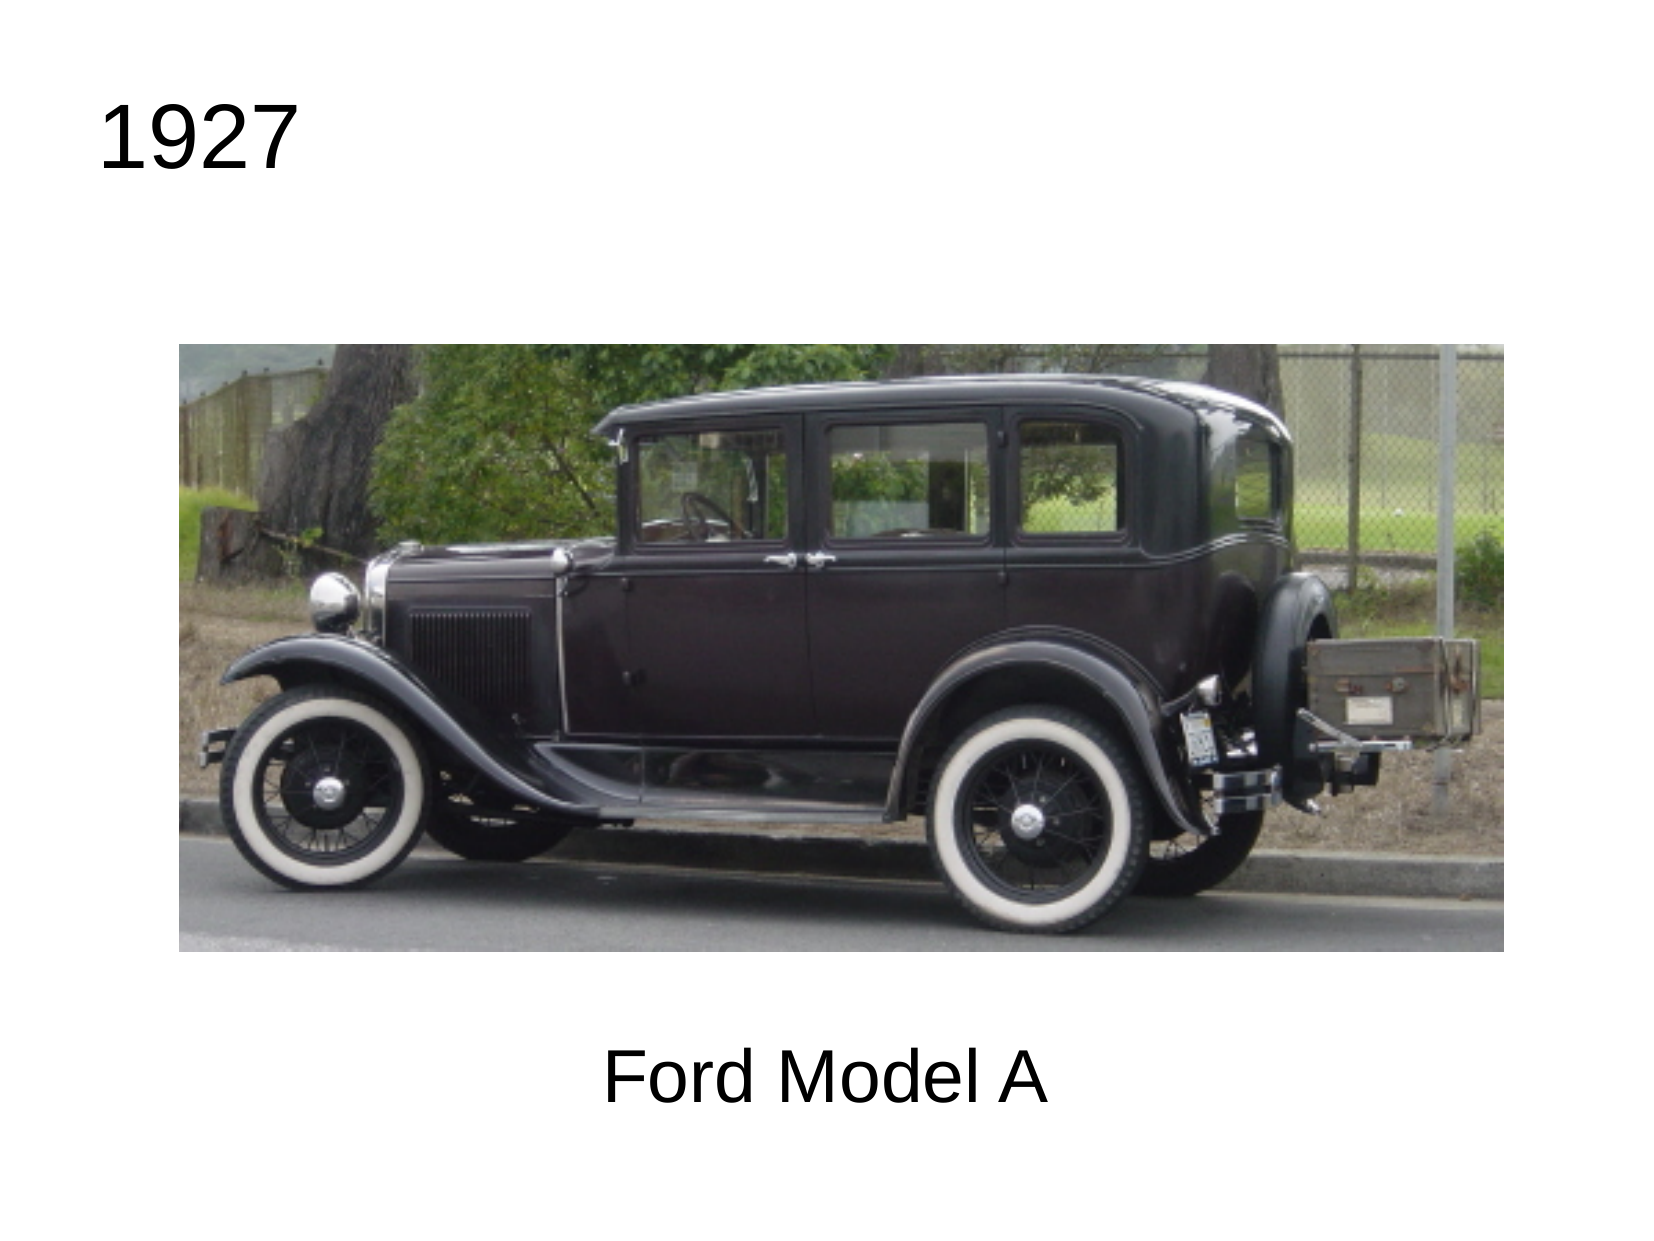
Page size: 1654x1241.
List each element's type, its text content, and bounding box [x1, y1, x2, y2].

text_box Ford Model A [151, 978, 1516, 1158]
title 1927 [82, 27, 1489, 226]
picture [179, 344, 1504, 952]
